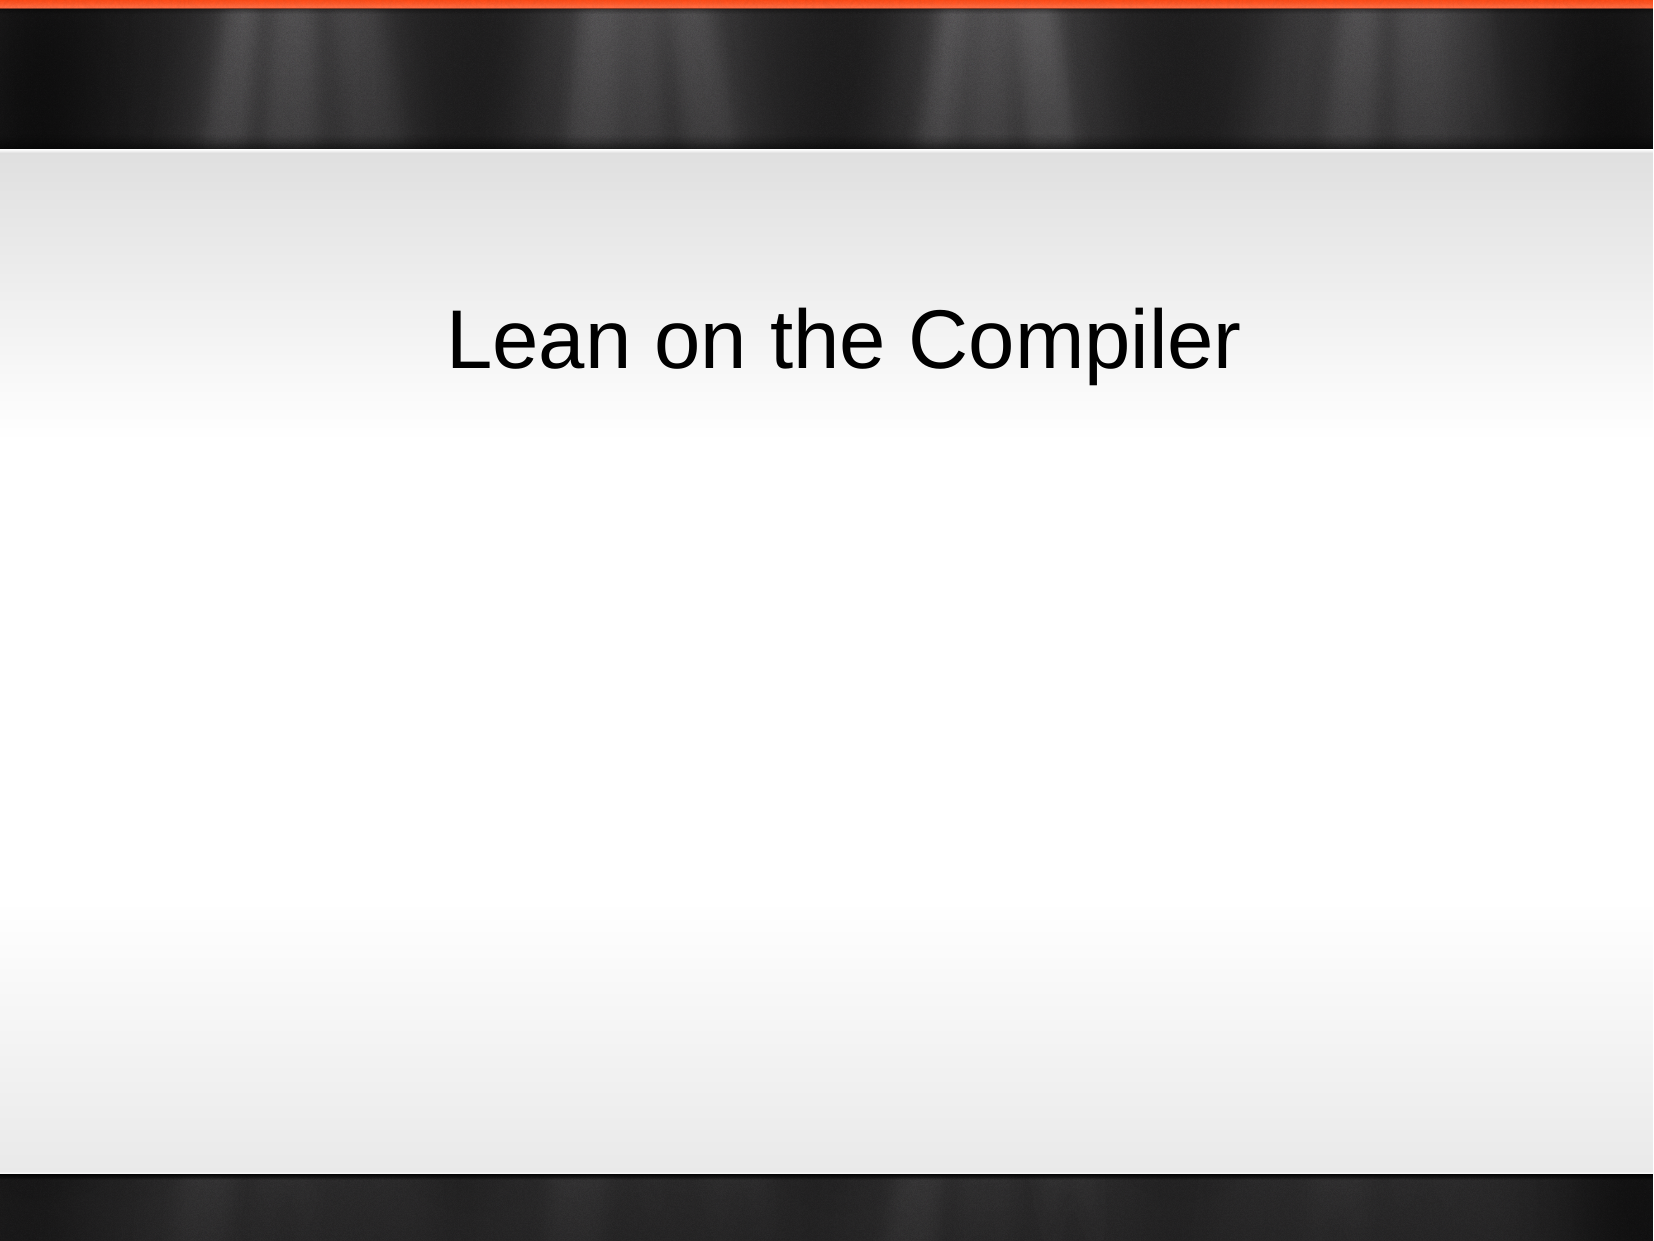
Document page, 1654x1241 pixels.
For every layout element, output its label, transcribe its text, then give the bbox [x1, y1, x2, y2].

subtitle Lean on the Compiler [100, 6, 1588, 1125]
picture [0, 0, 1653, 1241]
